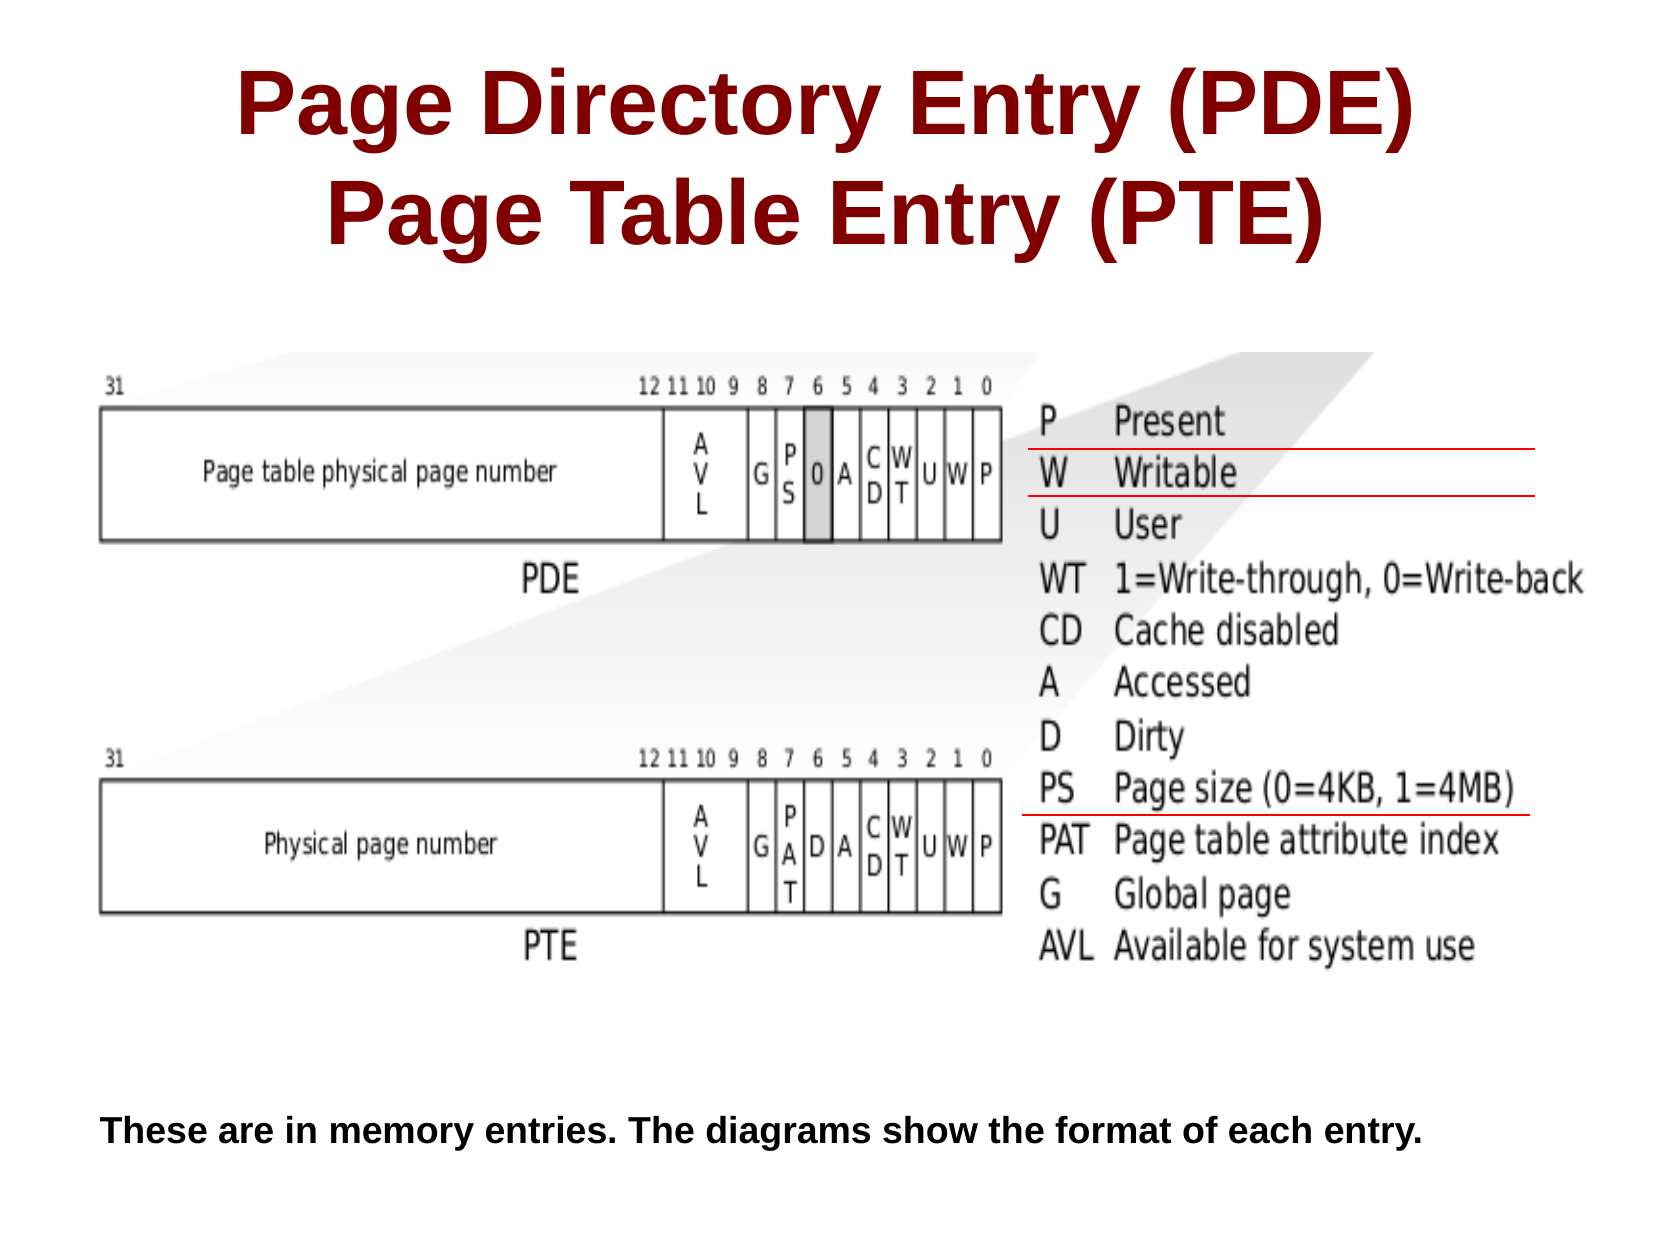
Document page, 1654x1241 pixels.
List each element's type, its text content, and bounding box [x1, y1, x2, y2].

picture [59, 352, 1617, 1075]
text_box These are in memory entries. The diagrams show the format of each entry. [82, 1098, 1441, 1156]
title Page Directory Entry (PDE) Page Table Entry (PTE) [82, 49, 1571, 257]
